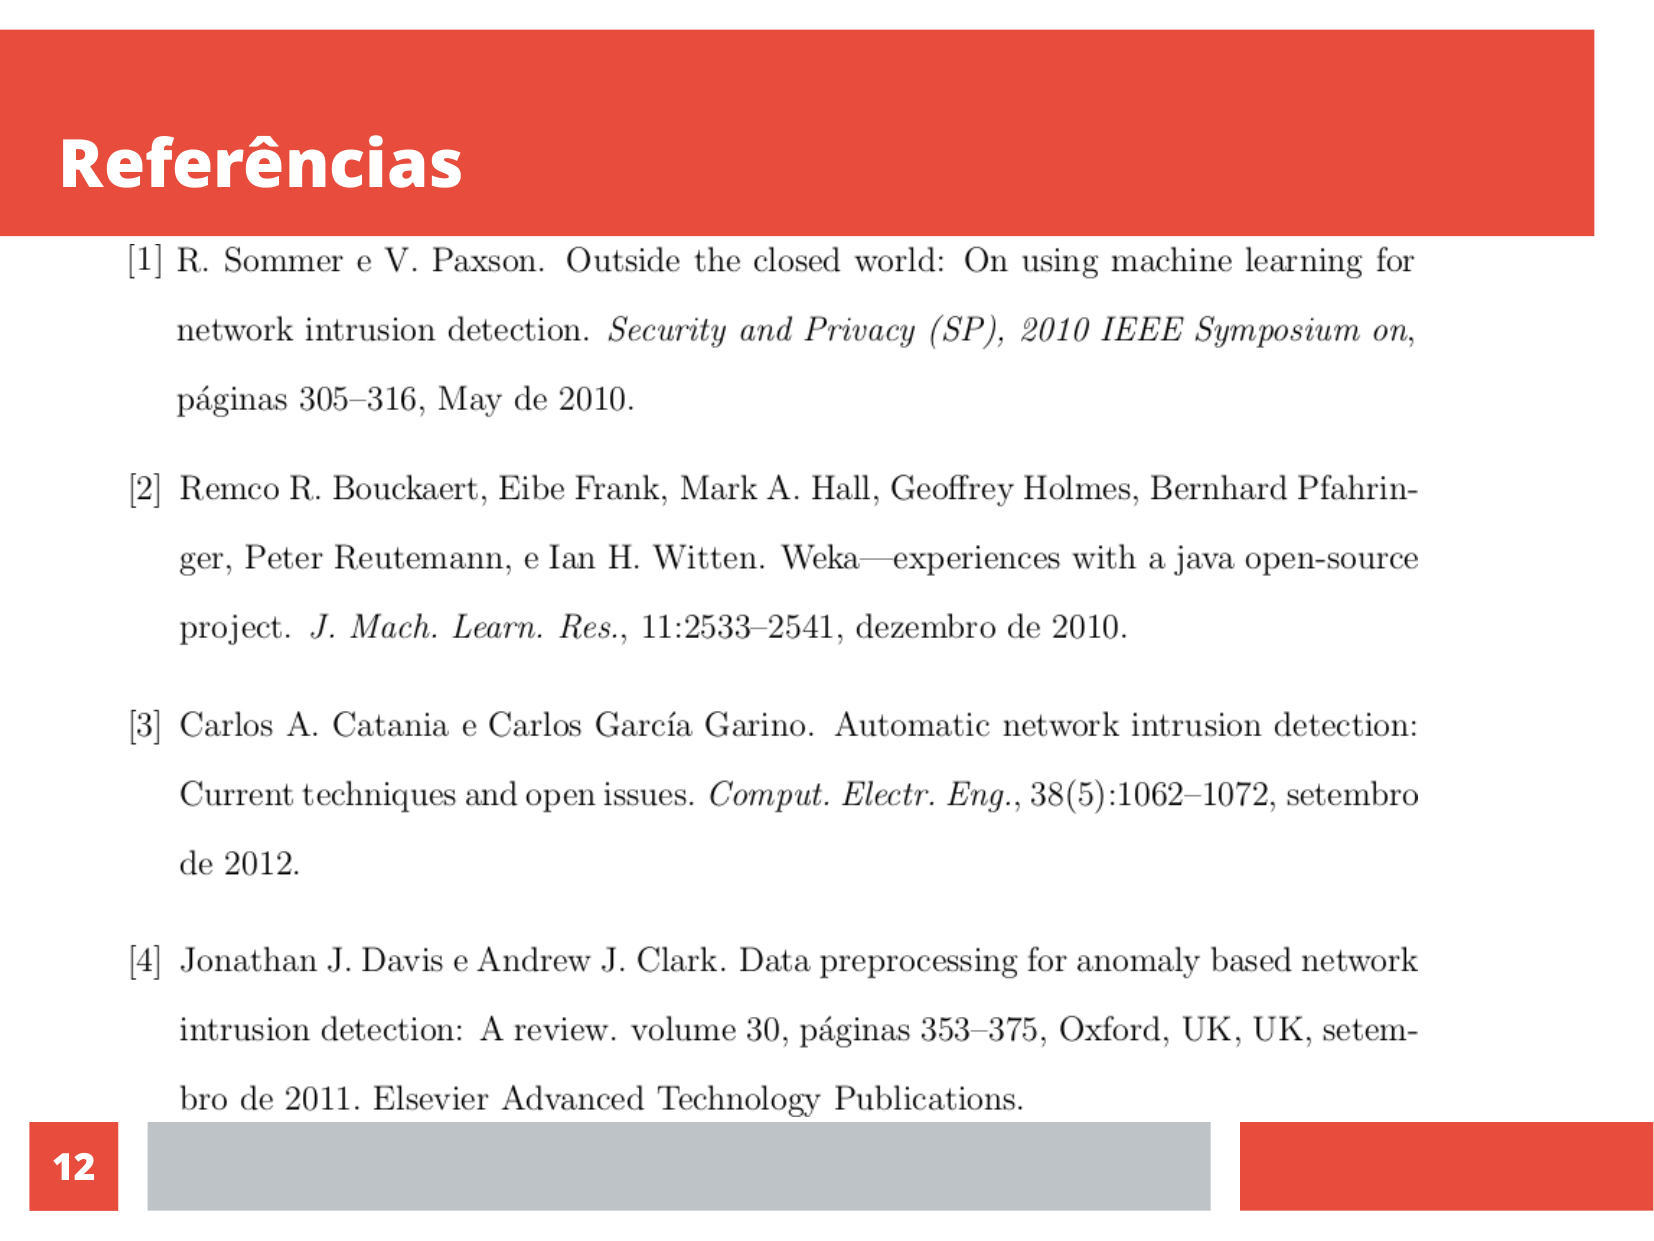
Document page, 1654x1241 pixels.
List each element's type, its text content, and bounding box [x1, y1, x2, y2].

picture [129, 244, 1418, 1117]
title Referências [59, 59, 1595, 207]
